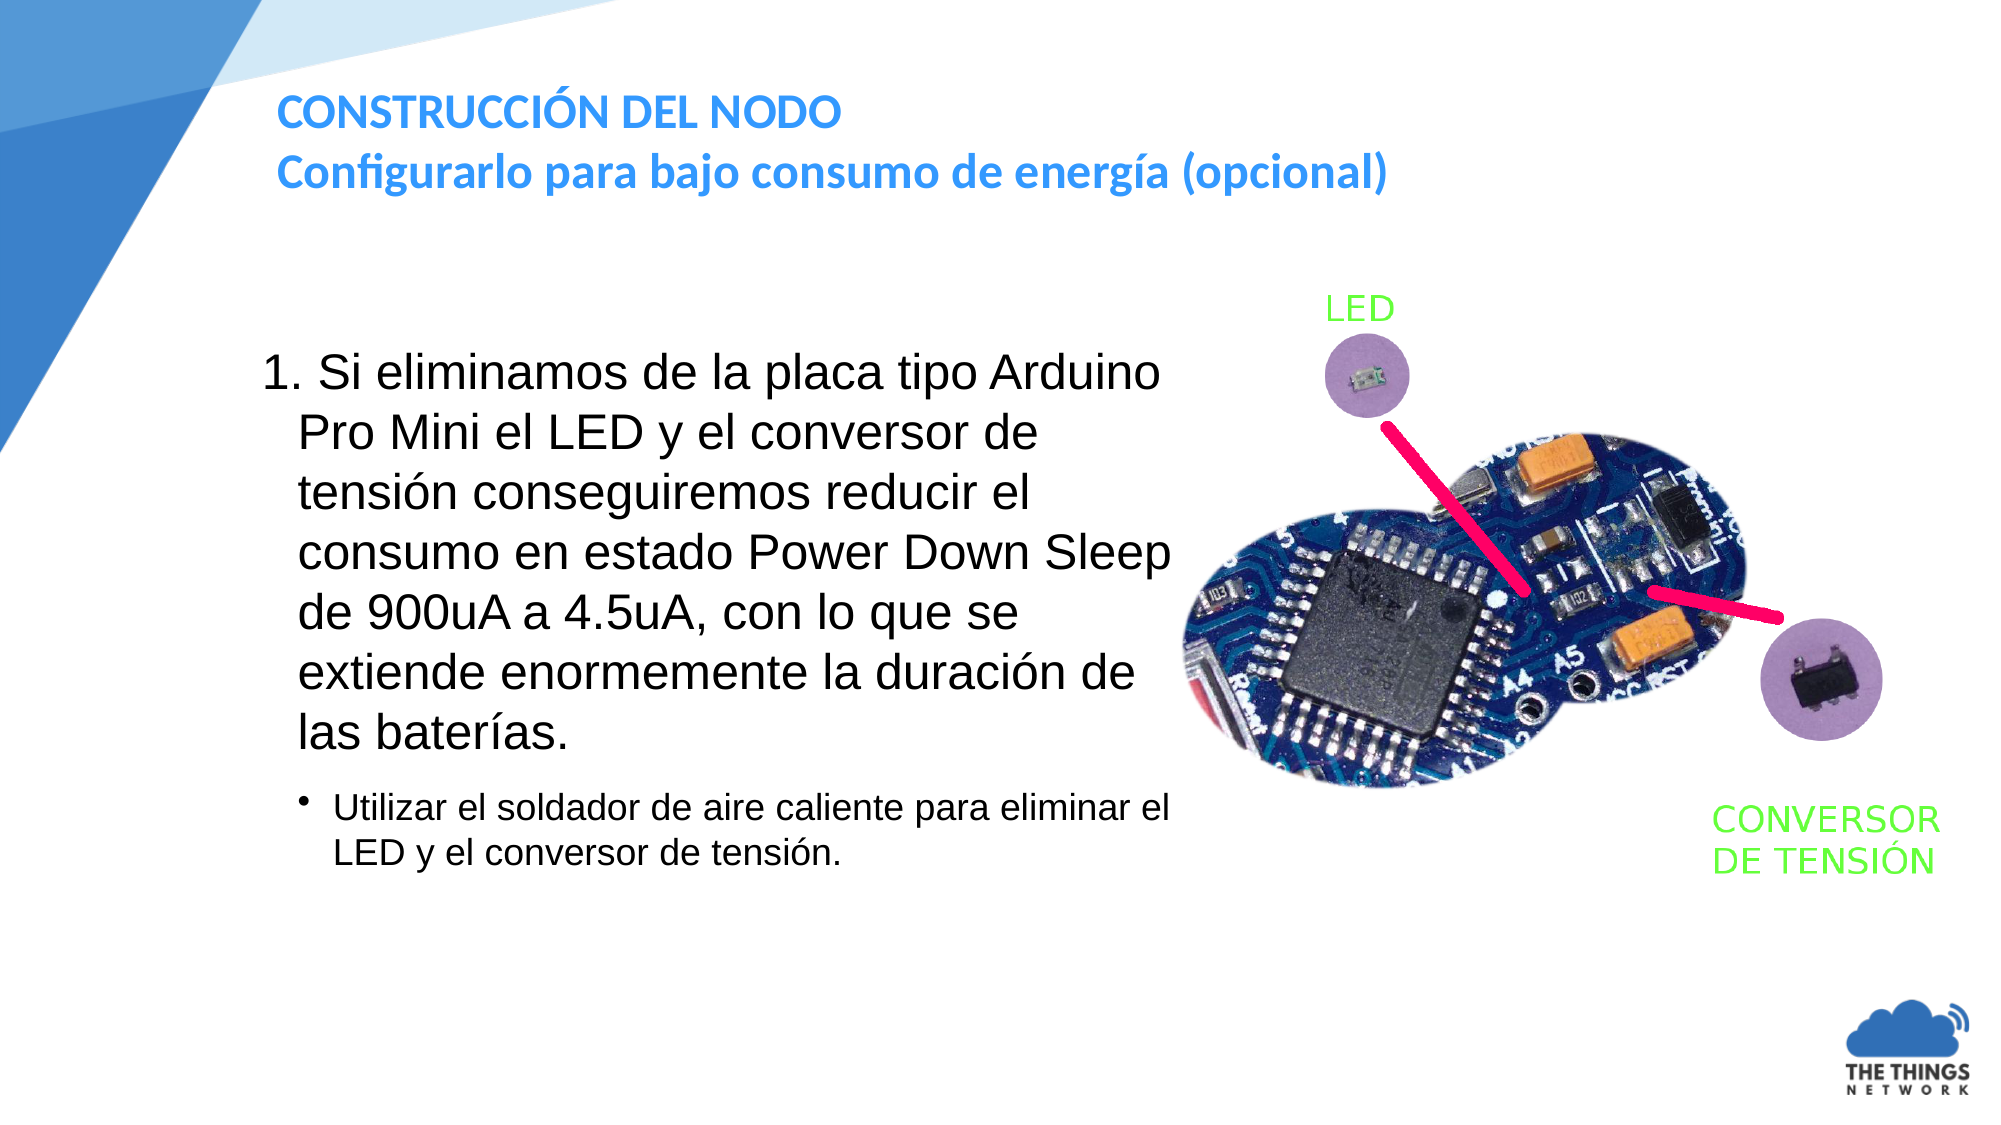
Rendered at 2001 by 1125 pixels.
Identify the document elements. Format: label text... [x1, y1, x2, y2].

picture [0, 0, 1970, 1095]
text_box Si eliminamos de la placa tipo Arduino Pro Mini el LED y el conversor de tensión conseguiremos reducir el consumo en estado Power Down Sleep de 900uA a 4.5uA, con lo que se extiende enormemente la duración de las baterías. Utilizar el soldador de aire caliente para eliminar el LED y el conversor de tensión. [261, 339, 1182, 1014]
text_box CONSTRUCCIÓN DEL NODO Configurarlo para bajo consumo de energía (opcional) [99, 44, 1900, 233]
